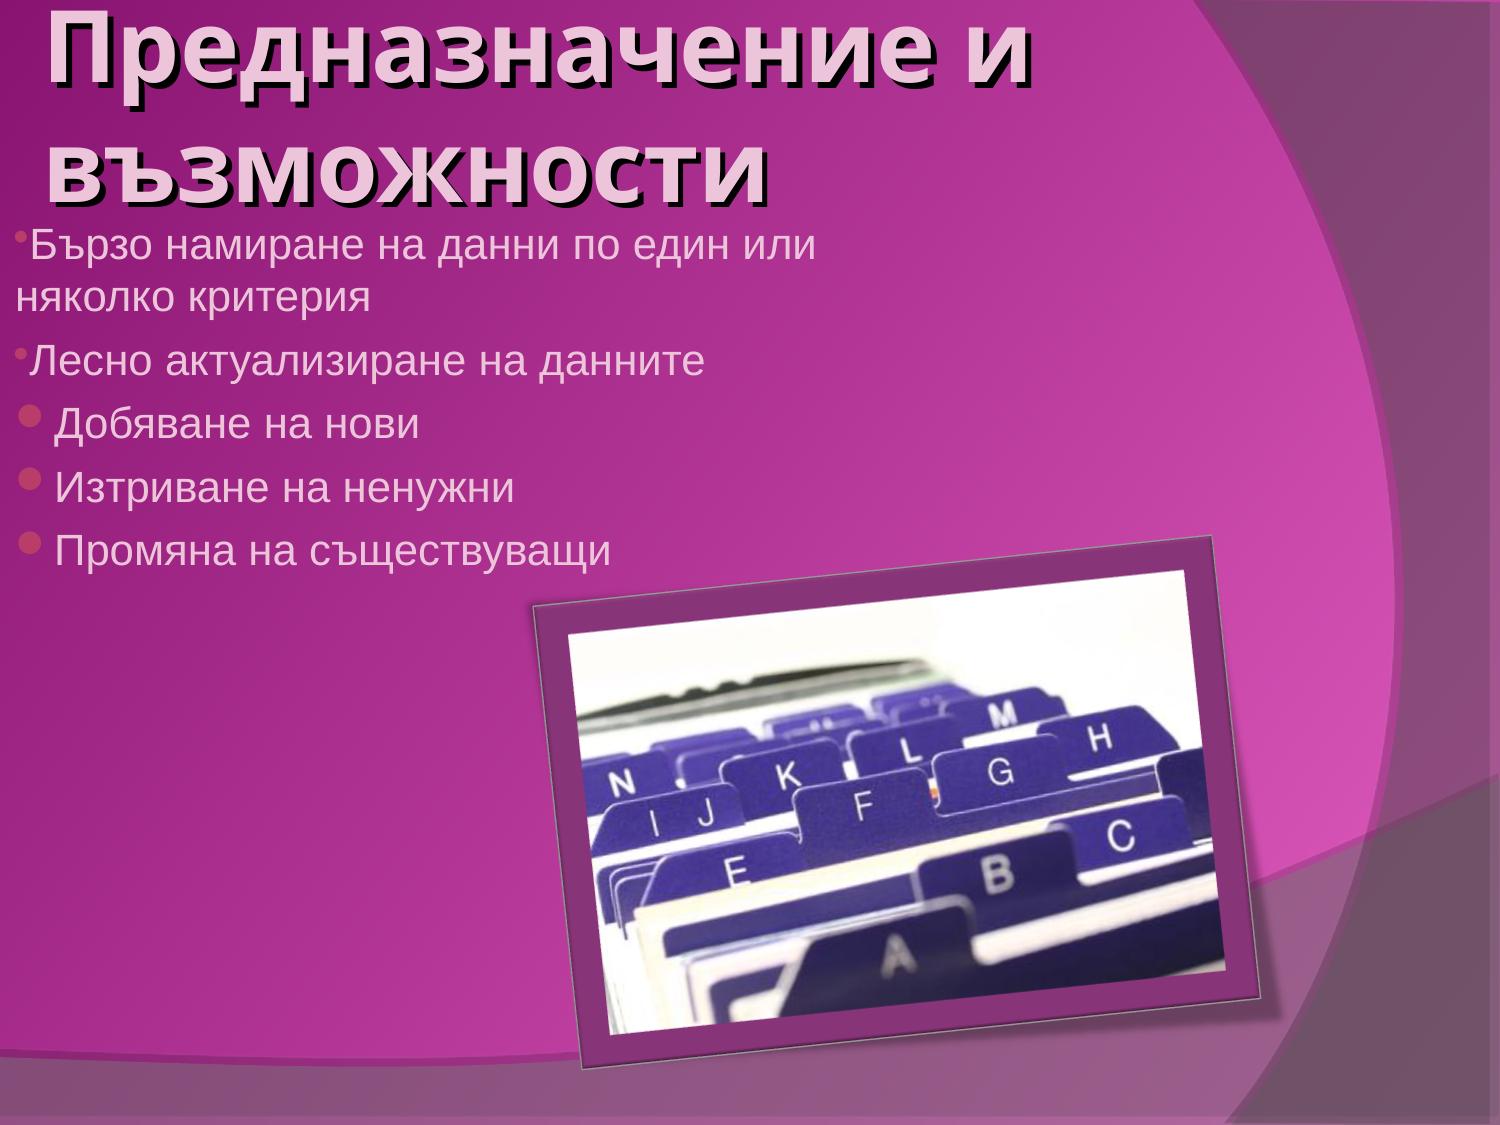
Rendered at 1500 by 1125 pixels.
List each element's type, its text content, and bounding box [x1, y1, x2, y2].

picture [513, 515, 1297, 1109]
title Предназначение и възможности [35, 0, 1500, 230]
list Бързо намиране на данни по един или няколко критерия Лесно актуализиране на данните Добяване на нови Изтриване на ненужни Промяна на съществуващи [0, 208, 892, 681]
